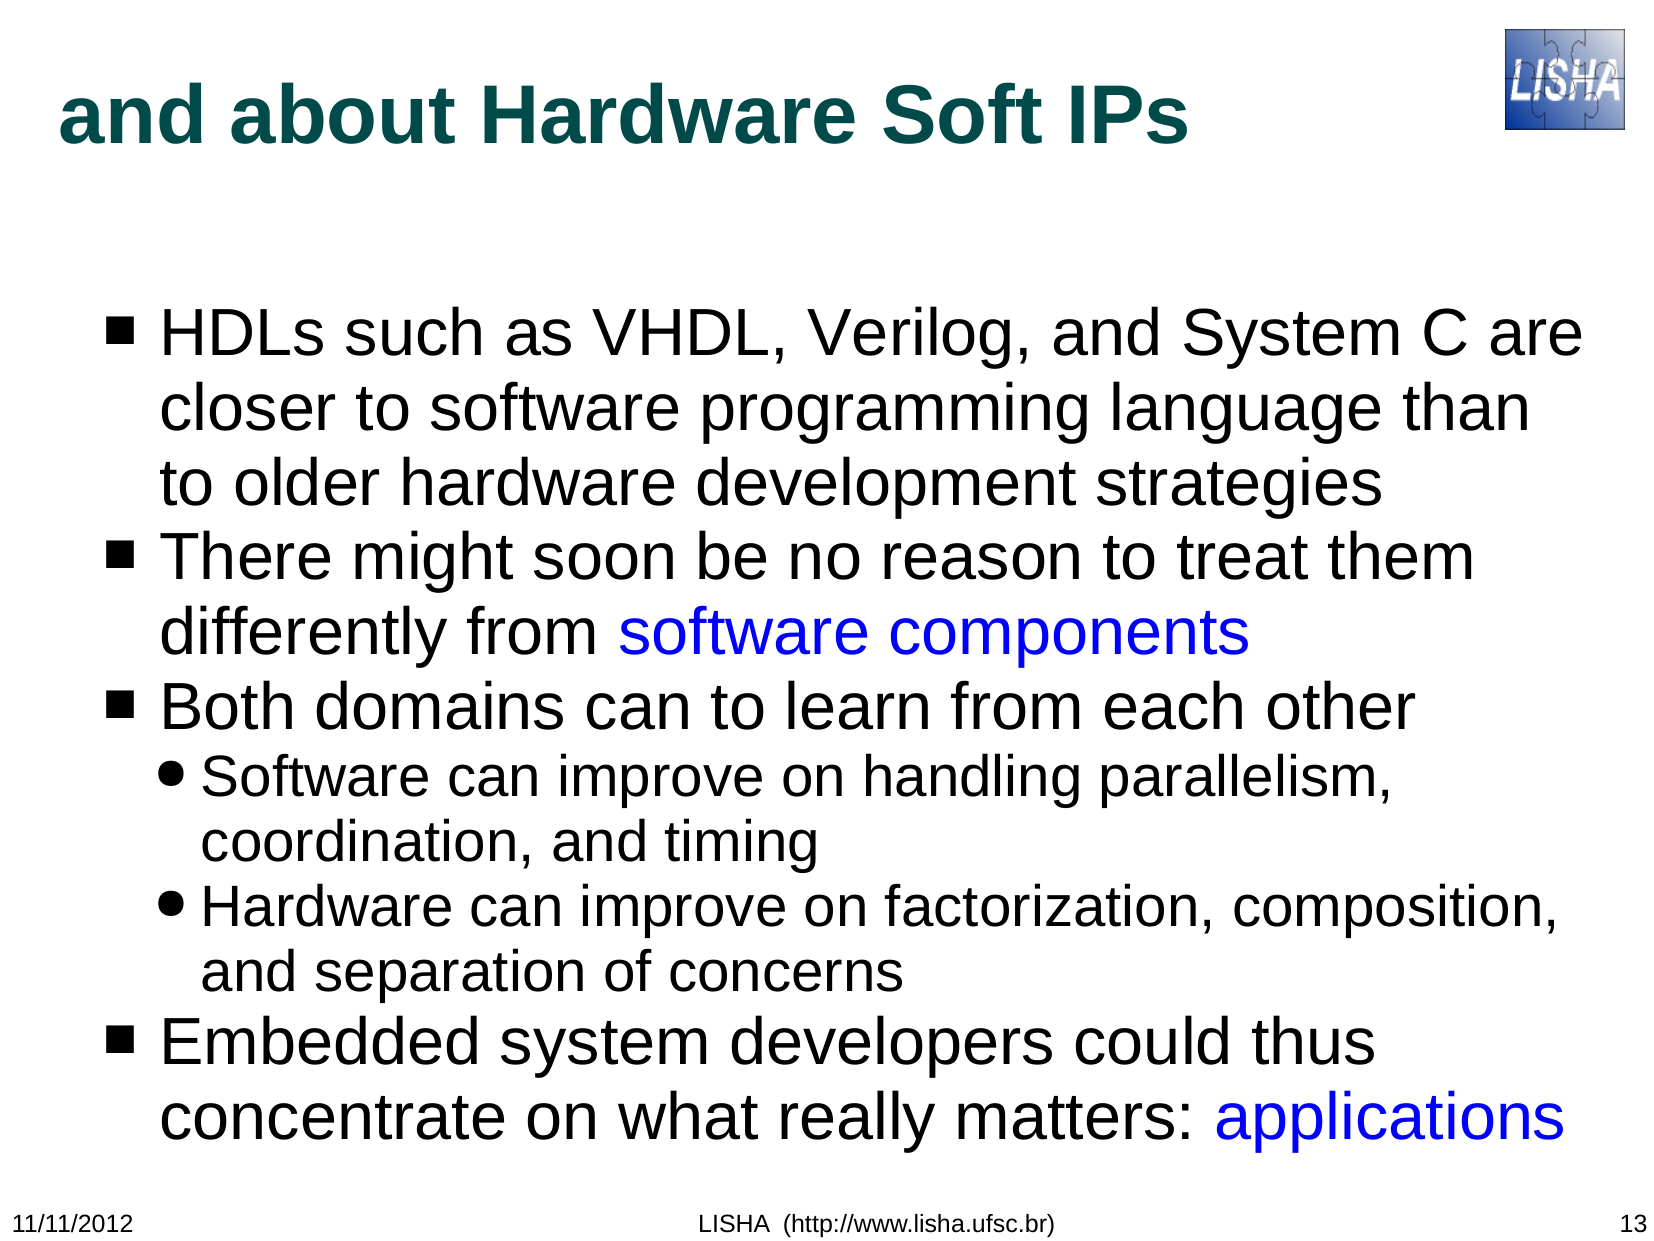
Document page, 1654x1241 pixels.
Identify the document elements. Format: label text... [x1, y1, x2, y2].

list HDLs such as VHDL, Verilog, and System C are closer to software programming language than to older hardware development strategies There might soon be no reason to treat them differently from software components Both domains can to learn from each other Software can improve on handling parallelism, coordination, and timing Hardware can improve on factorization, composition, and separation of concerns Embedded system developers could thus concentrate on what really matters: applications [59, 295, 1595, 1182]
picture [1505, 29, 1625, 130]
title and about Hardware Soft IPs [58, 11, 1463, 219]
